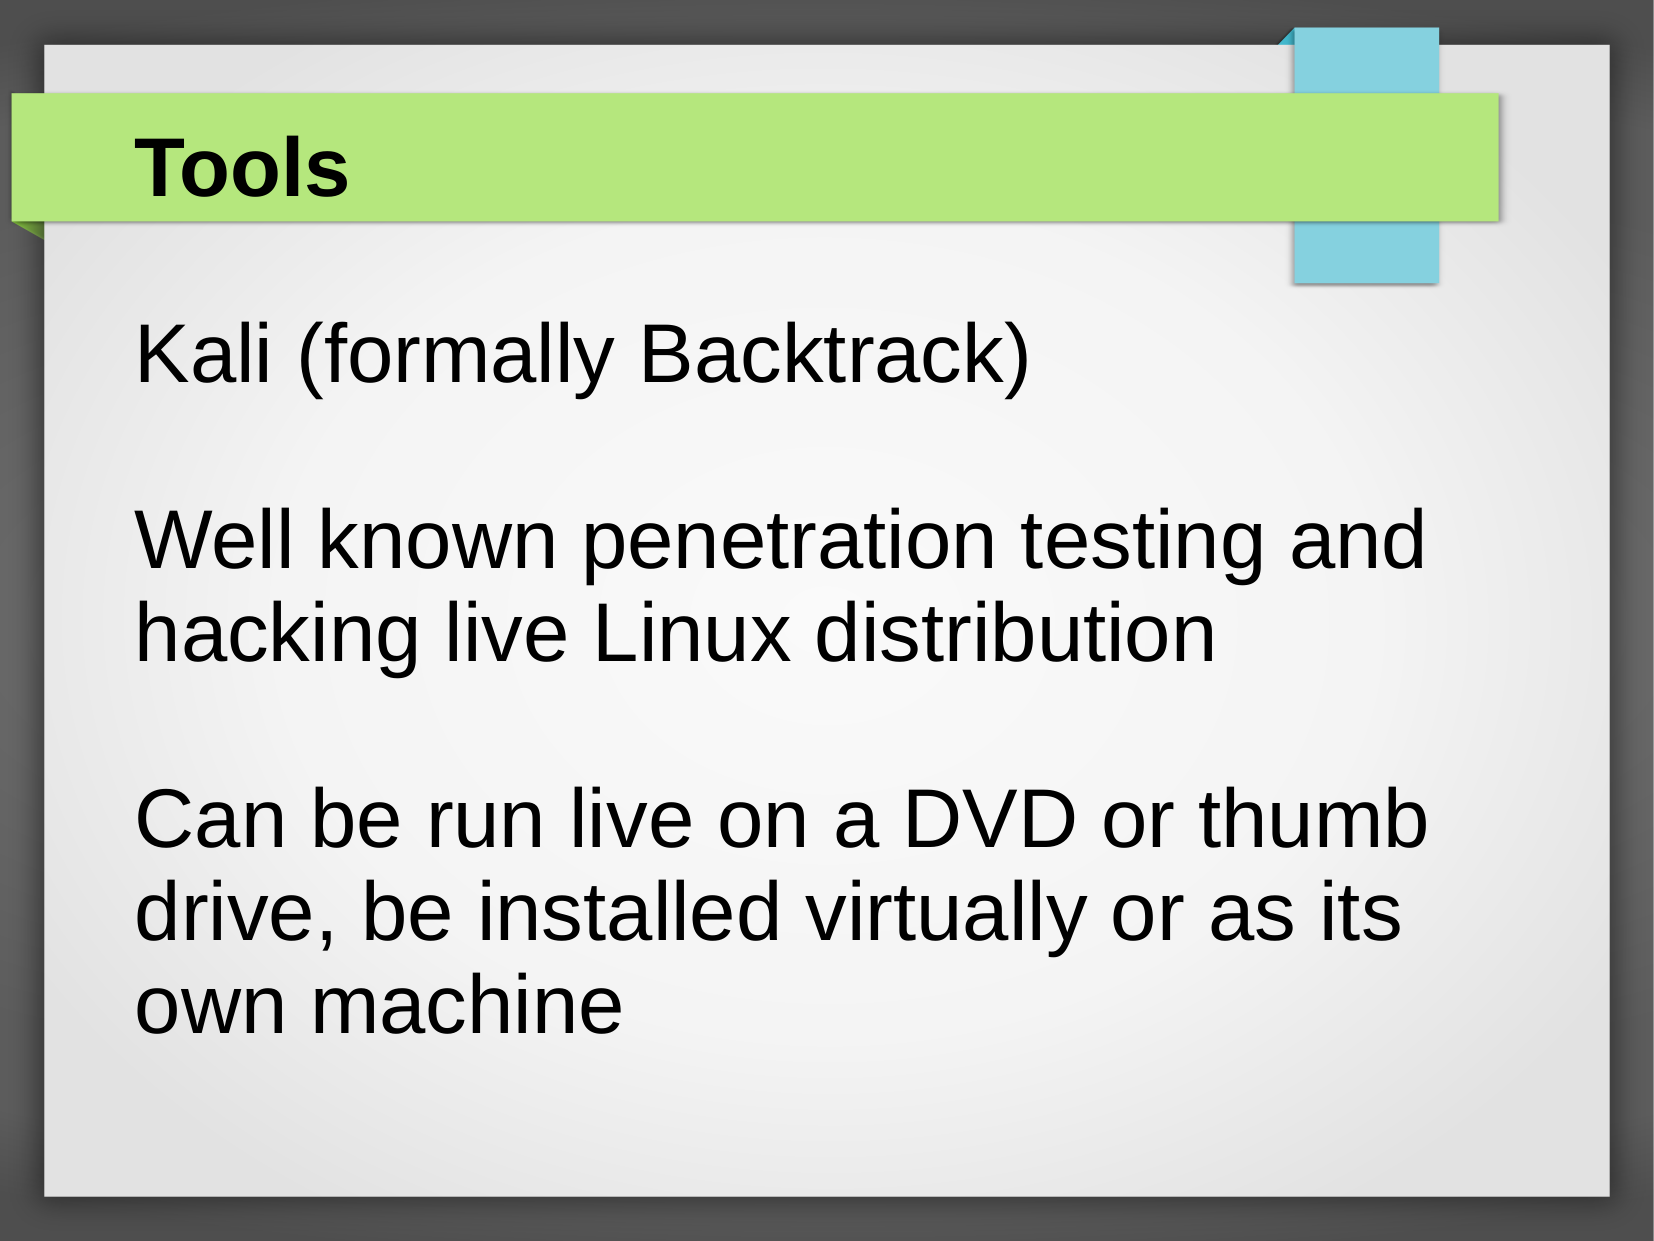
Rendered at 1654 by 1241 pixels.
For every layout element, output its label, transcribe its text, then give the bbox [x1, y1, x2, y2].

picture [0, 0, 1654, 1241]
text_box Tools Kali (formally Backtrack) Well known penetration testing and hacking live Linux distribution Can be run live on a DVD or thumb drive, be installed virtually or as its own machine [120, 114, 1468, 1060]
